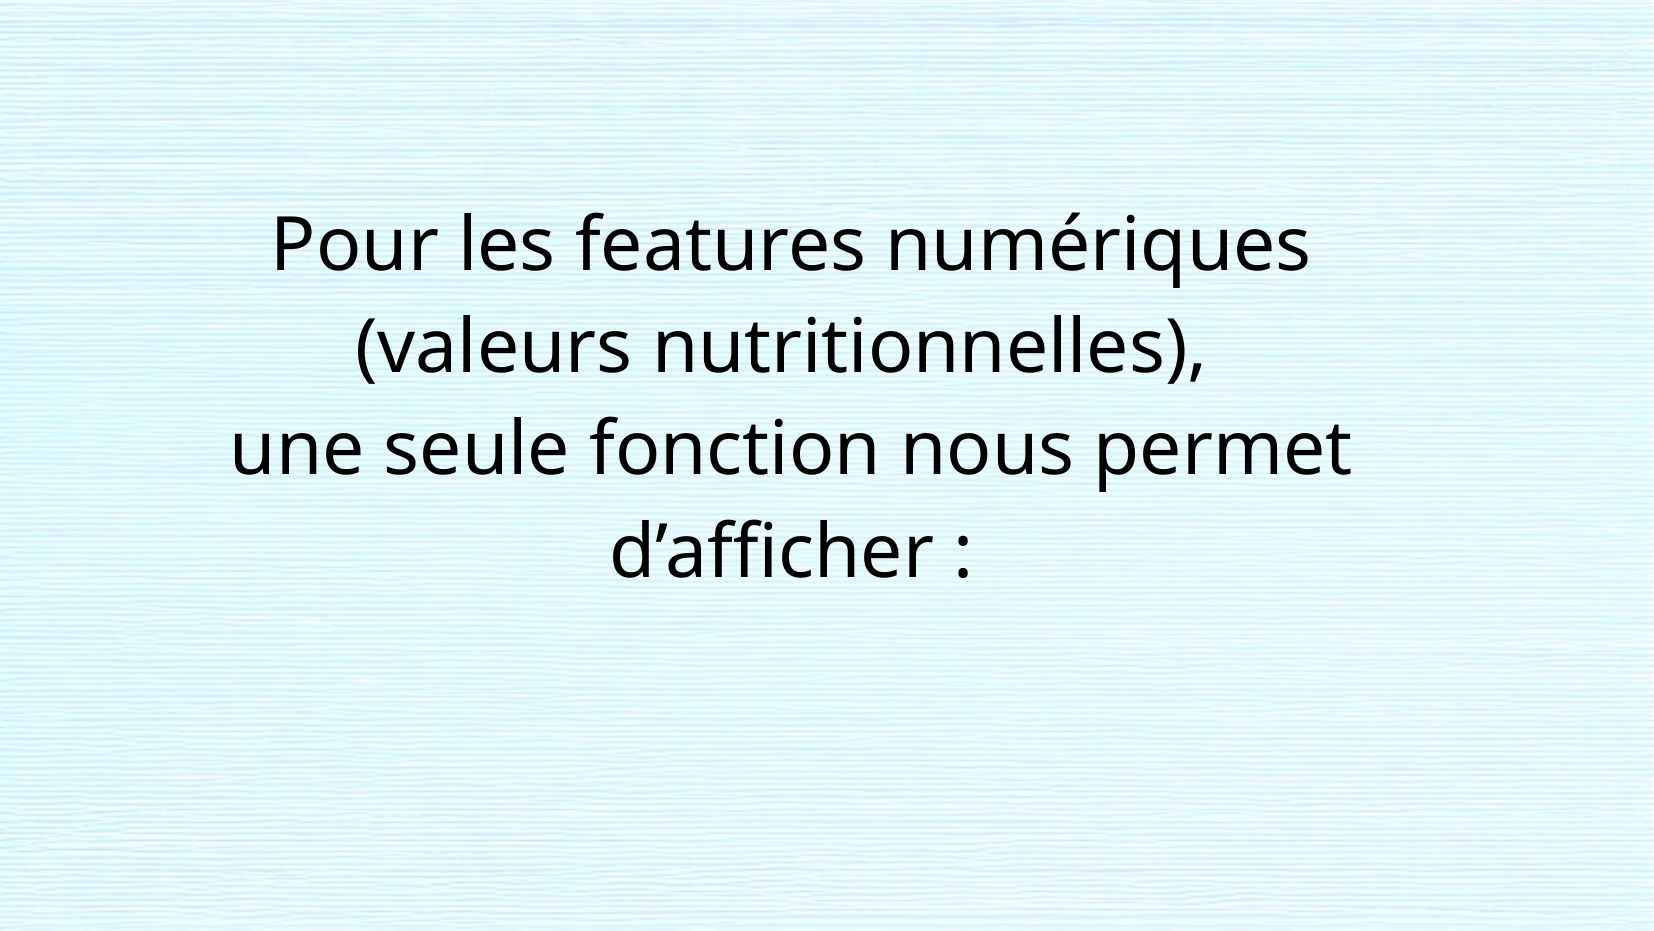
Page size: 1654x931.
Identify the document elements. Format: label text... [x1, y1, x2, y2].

title Pour les features numériques (valeurs nutritionnelles), une seule fonction nous permet d’afficher : [47, 282, 1536, 508]
